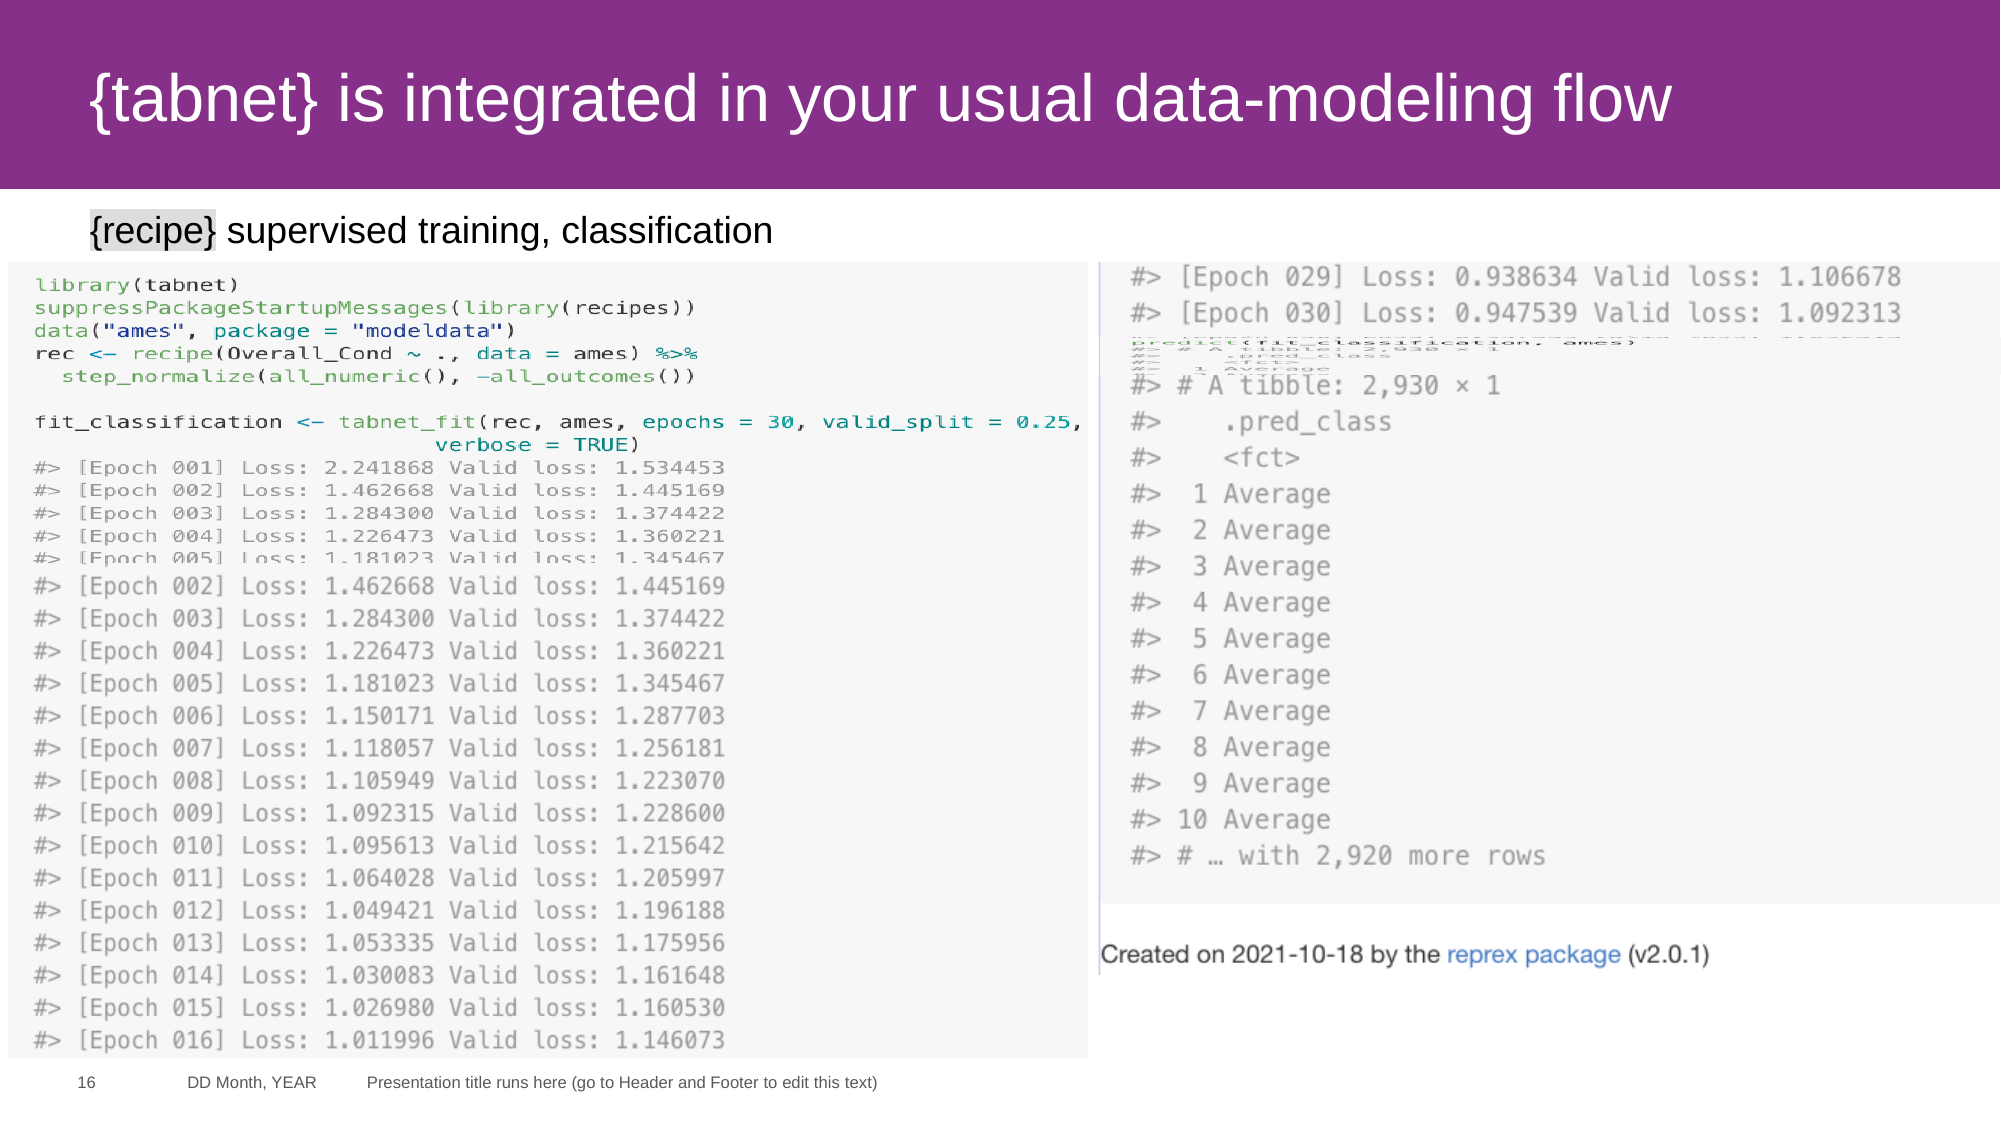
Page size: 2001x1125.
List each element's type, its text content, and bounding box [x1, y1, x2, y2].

text_box {recipe} supervised training, classification [75, 201, 938, 262]
text_box Presentation title runs here (go to Header and Footer to edit this text) [366, 1057, 1728, 1093]
text_box DD Month, YEAR [127, 1059, 318, 1093]
picture [8, 262, 1088, 1059]
text_box <number> [77, 1059, 126, 1093]
picture [1096, 262, 2001, 976]
text_box {tabnet} is integrated in your usual data-modeling flow [0, 0, 2000, 189]
